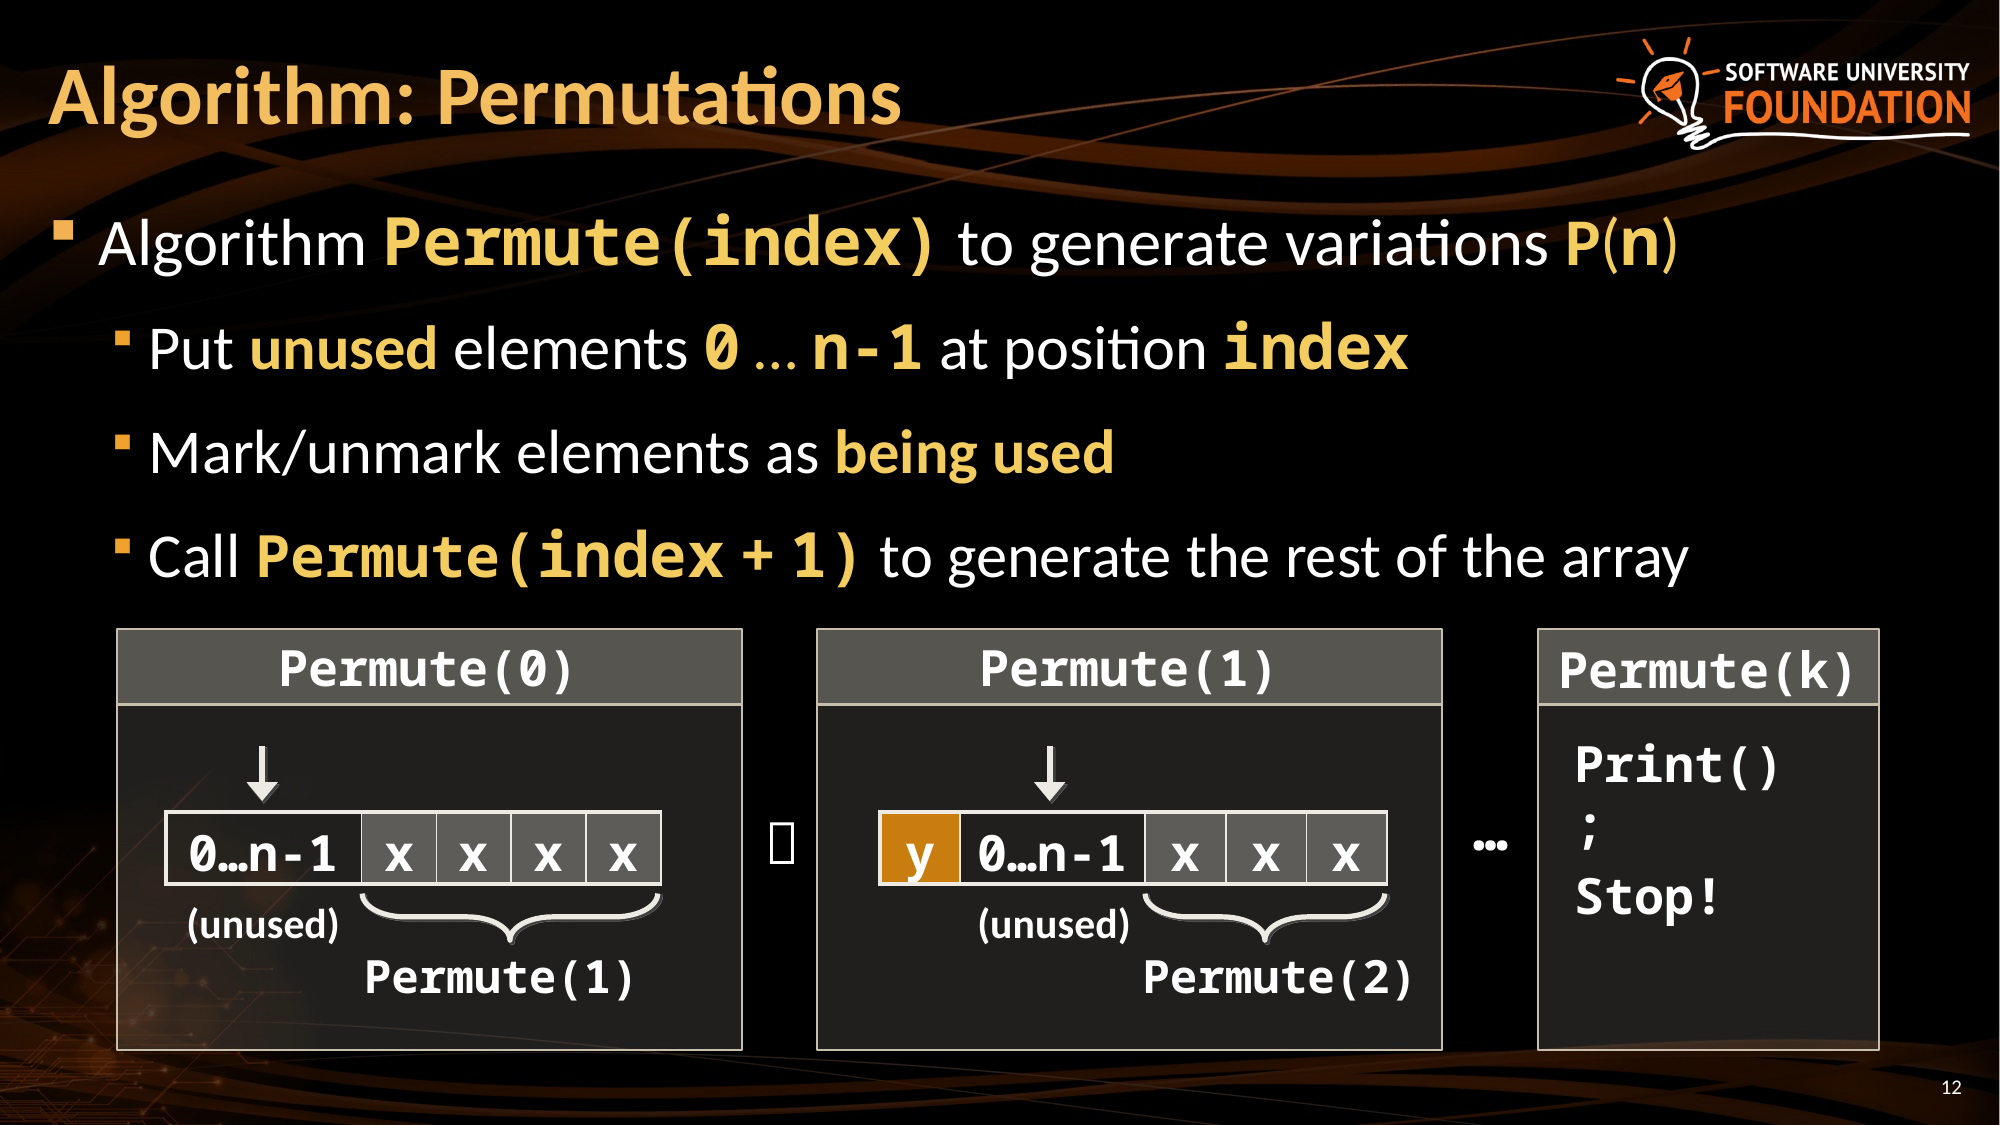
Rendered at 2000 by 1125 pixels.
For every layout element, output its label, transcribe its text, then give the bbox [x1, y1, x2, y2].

text_box Print(); Stop! [1559, 724, 1813, 933]
table_header x [362, 814, 436, 882]
table_header x [1307, 814, 1386, 882]
text_box Permute(1) [349, 940, 654, 1010]
table_header y [882, 814, 959, 882]
text_box [1538, 629, 1880, 1050]
table_header 0…n-1 [168, 814, 361, 882]
list Algorithm Permute(index) to generate variations P(n) Put unused elements 0 … n-1 at position index Mark/unmark elements as being used Call Permute(index + 1) to generate the rest of the array [31, 188, 1968, 1103]
text_box  [743, 810, 821, 884]
text_box [116, 629, 742, 1050]
table_header x [437, 814, 510, 882]
text_box Permute(1) [964, 629, 1295, 705]
text_box (unused) [171, 889, 356, 955]
text_box … [1452, 796, 1530, 870]
text_box Permute(0) [263, 629, 593, 705]
title Algorithm: Permutations [30, 6, 1602, 189]
table_header x [512, 814, 585, 882]
picture [0, 0, 2000, 1125]
table_header x [587, 814, 660, 882]
text_box Permute(2) [1127, 940, 1433, 1010]
text_box (unused) [962, 889, 1146, 955]
table_header 0…n-1 [961, 814, 1144, 882]
table_header x [1146, 814, 1225, 882]
table_header x [1227, 814, 1306, 882]
text_box Permute(k) [1544, 630, 1874, 706]
text_box [816, 629, 1442, 1050]
